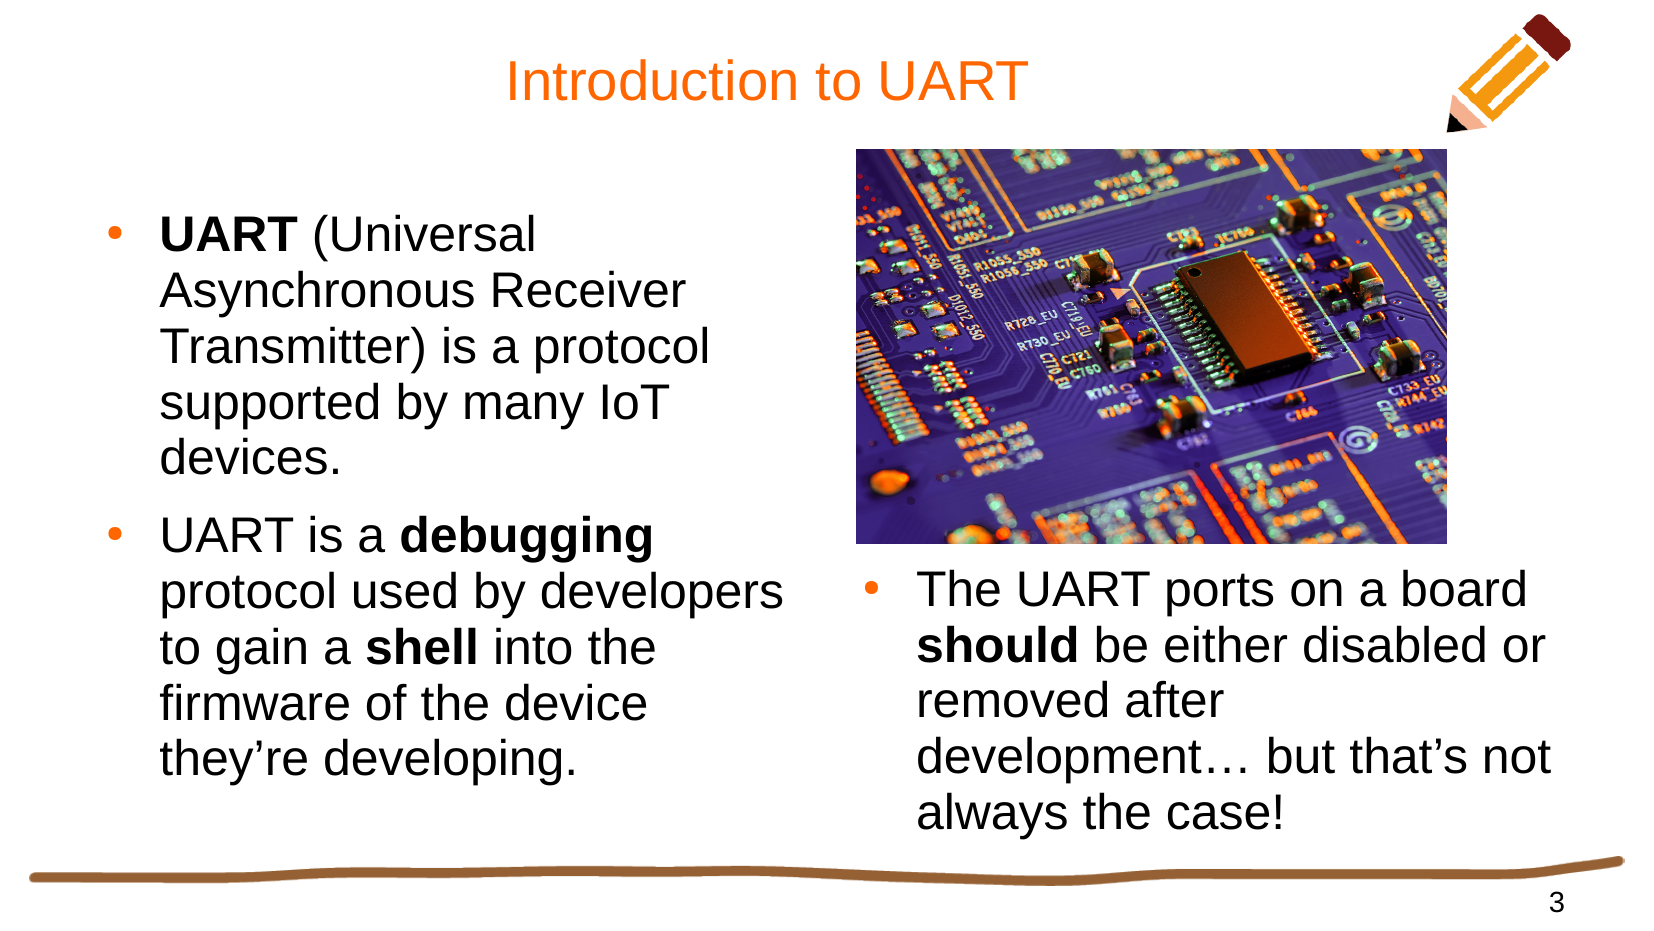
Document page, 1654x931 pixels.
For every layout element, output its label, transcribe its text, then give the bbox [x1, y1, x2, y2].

list The UART ports on a board should be either disabled or removed after development… but that’s not always the case! [845, 561, 1566, 871]
list UART (Universal Asynchronous Receiver Transmitter) is a protocol supported by many IoT devices. UART is a debugging protocol used by developers to gain a shell into the firmware of the device they’re developing. [88, 206, 809, 857]
picture [29, 856, 1625, 886]
title Introduction to UART [88, 29, 1447, 133]
picture [1446, 14, 1571, 133]
picture [856, 149, 1447, 544]
